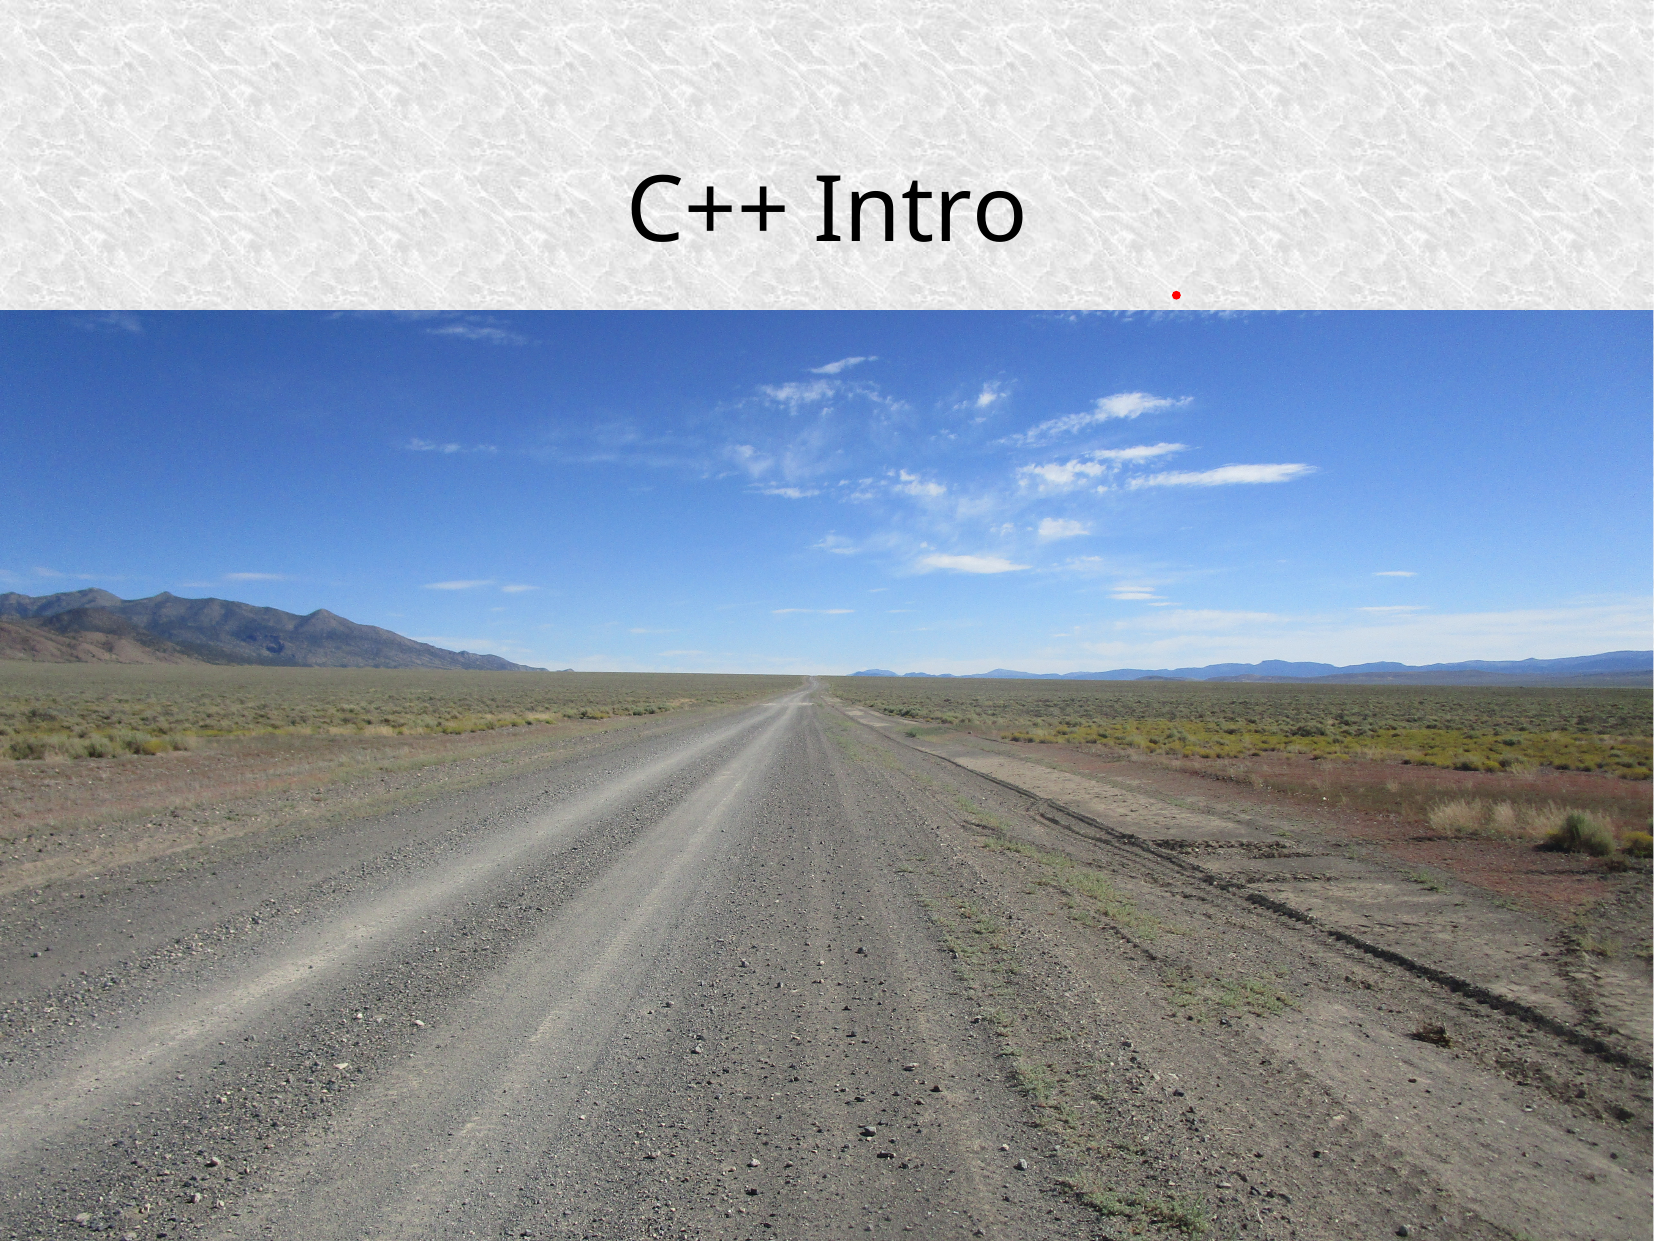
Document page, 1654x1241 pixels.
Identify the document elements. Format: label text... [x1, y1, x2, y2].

picture [0, 0, 1654, 1241]
title C++ Intro [121, 102, 1534, 310]
